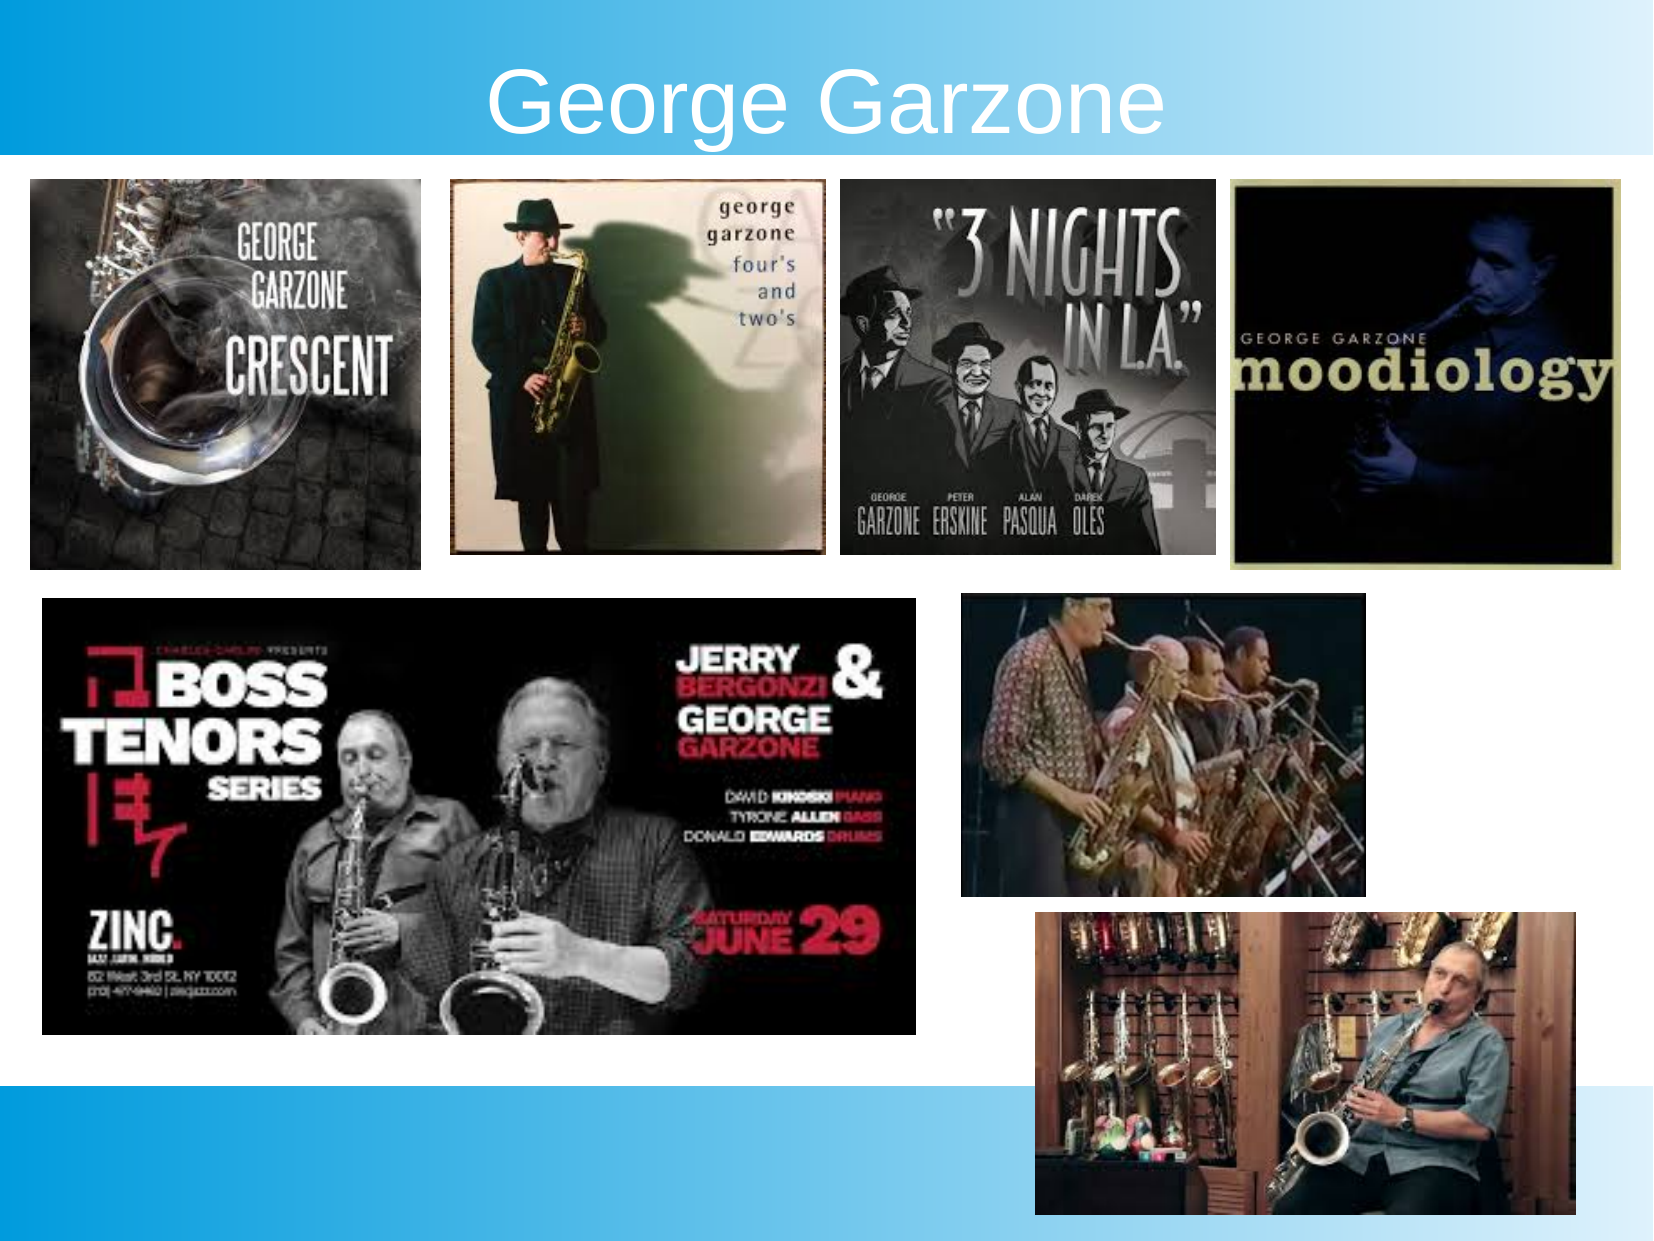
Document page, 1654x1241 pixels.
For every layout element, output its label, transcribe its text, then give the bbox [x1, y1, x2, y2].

picture [840, 179, 1216, 556]
picture [1035, 912, 1576, 1216]
picture [42, 598, 916, 1036]
picture [30, 179, 421, 571]
picture [961, 593, 1366, 897]
picture [450, 179, 826, 556]
picture [1230, 179, 1621, 571]
title George Garzone [82, 49, 1571, 155]
